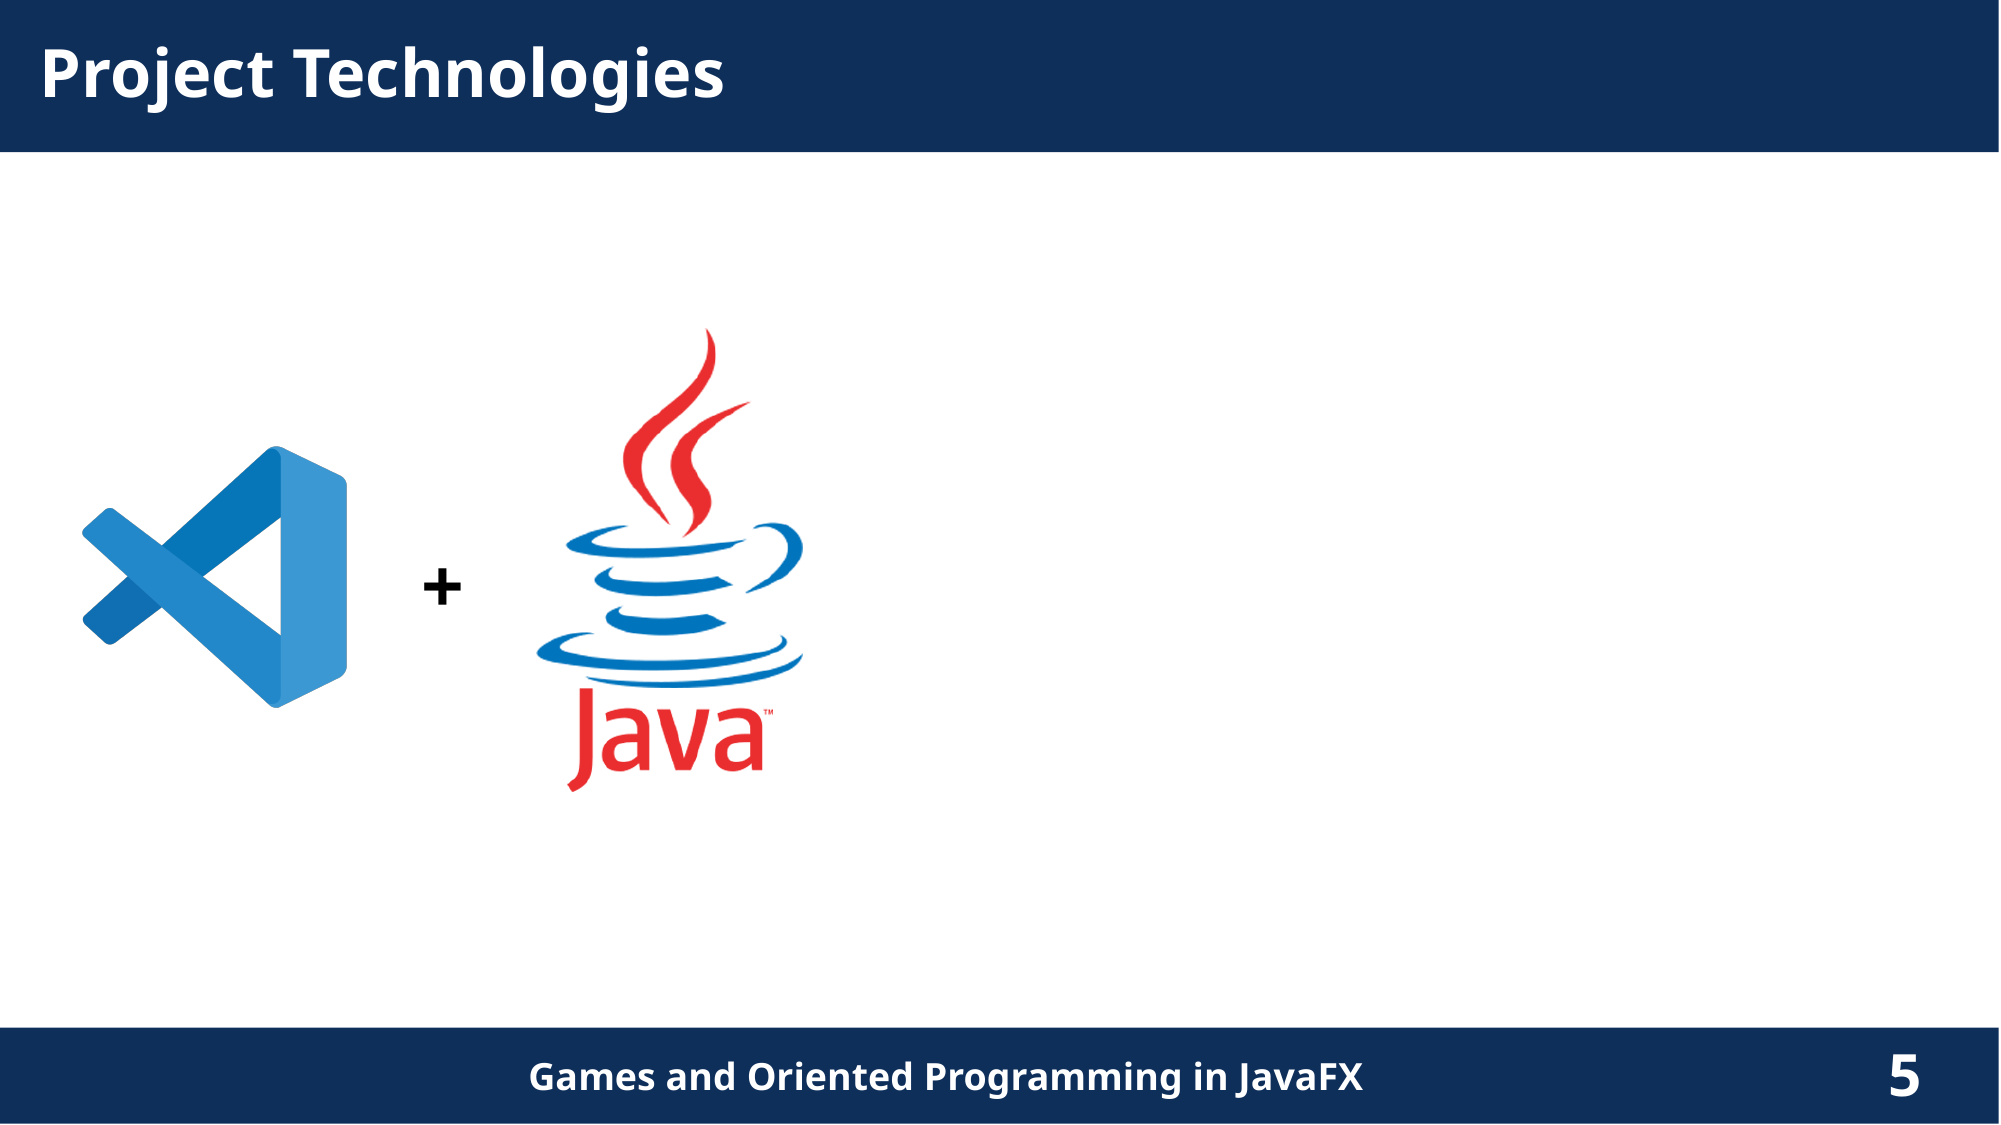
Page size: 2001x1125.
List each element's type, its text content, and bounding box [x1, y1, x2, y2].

text_box Project Technologies [25, 23, 1999, 119]
picture [77, 442, 349, 709]
text_box + [383, 531, 442, 637]
picture [442, 324, 916, 798]
